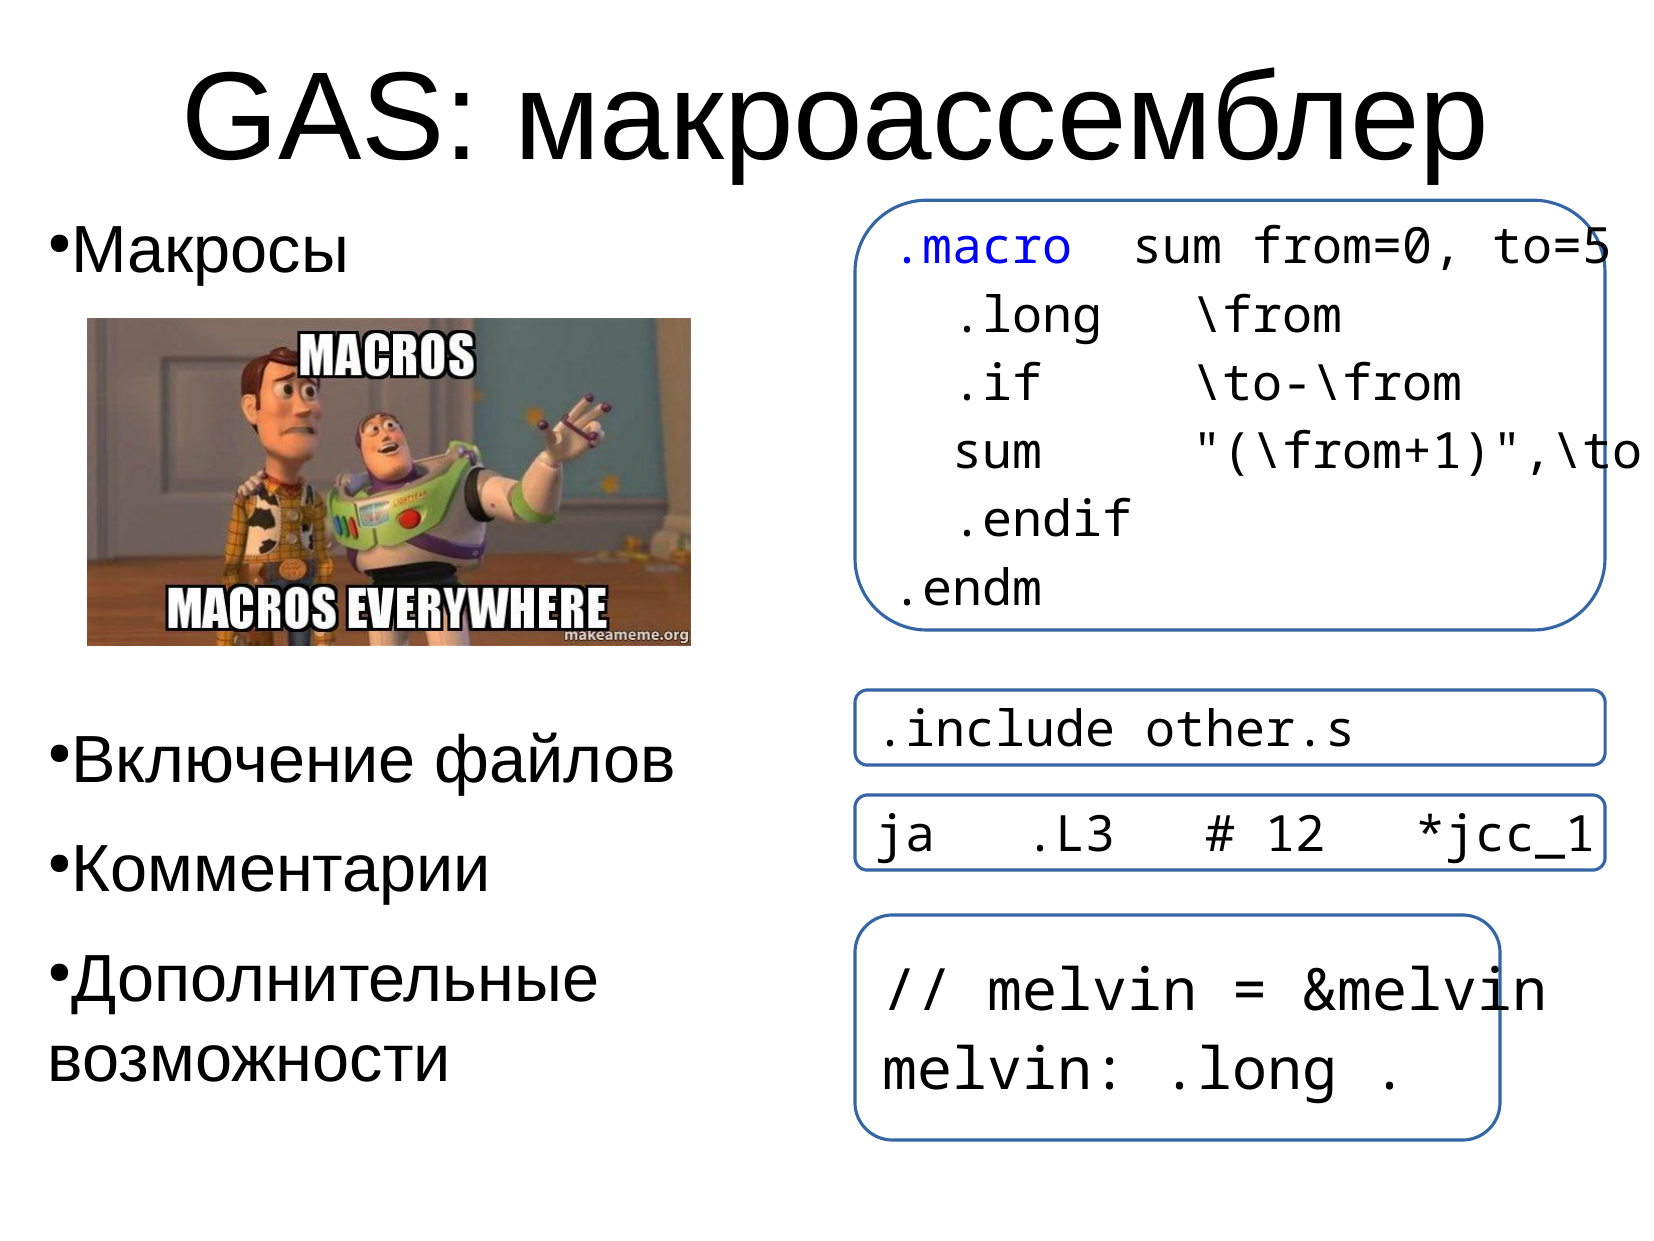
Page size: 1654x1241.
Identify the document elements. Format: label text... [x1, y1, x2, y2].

text_box .macro sum from=0, to=5 .long \from .if \to-\from sum "(\from+1)",\to .endif .endm [855, 206, 1606, 631]
picture [87, 318, 691, 646]
text_box .include other.s [855, 690, 1606, 766]
list Макросы Включение файлов Комментарии Дополнительные возможности [47, 205, 1536, 1111]
text_box // melvin = &melvin melvin: .long . [855, 915, 1501, 1141]
text_box ja .L3 # 12 *jcc_1 [855, 795, 1606, 871]
title GAS: макроассемблер [91, 13, 1580, 206]
